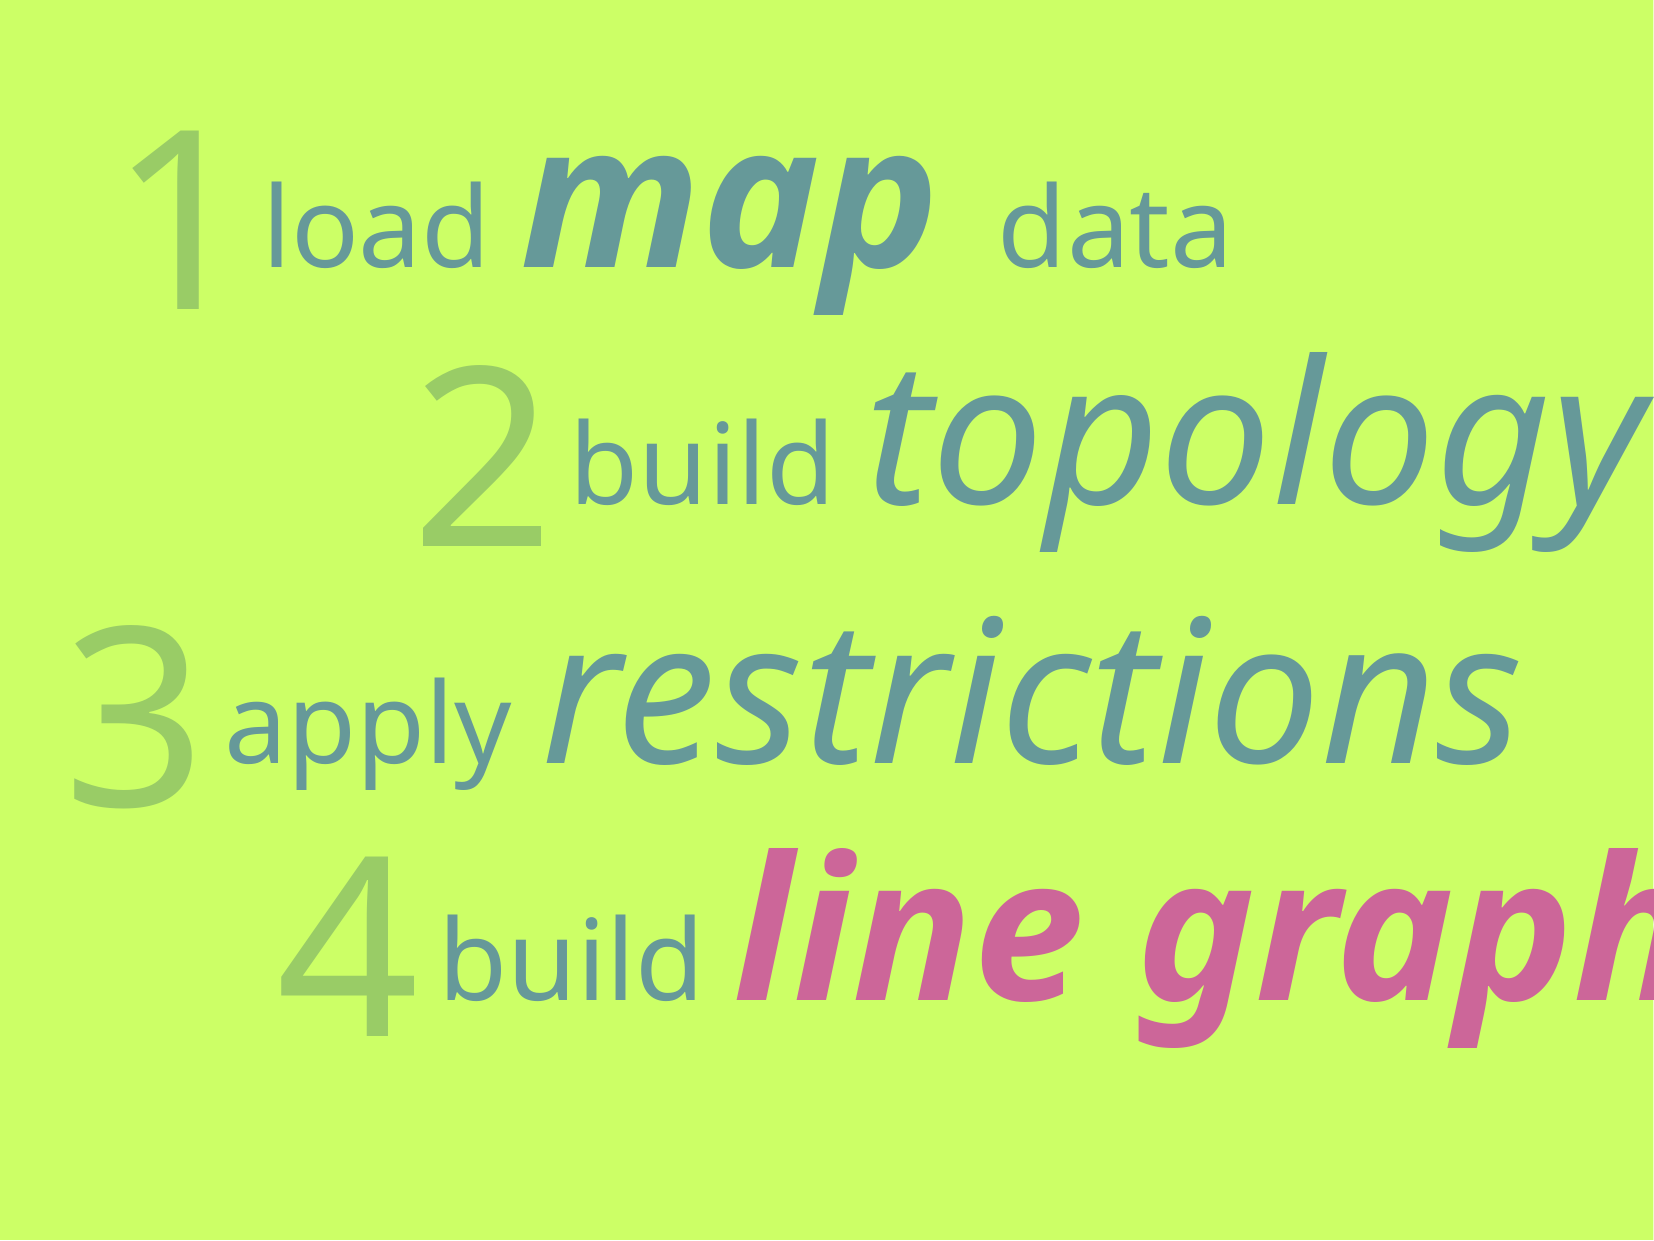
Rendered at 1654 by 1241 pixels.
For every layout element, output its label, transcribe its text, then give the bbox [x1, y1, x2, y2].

text_box load map data [266, 46, 1131, 367]
text_box 2 [397, 271, 567, 667]
text_box apply restrictions [219, 542, 1396, 862]
text_box 4 [261, 761, 431, 1157]
text_box 3 [48, 531, 219, 927]
text_box 1 [95, 35, 266, 431]
text_box build topology [567, 283, 1526, 603]
text_box build line graph [431, 779, 1524, 1099]
